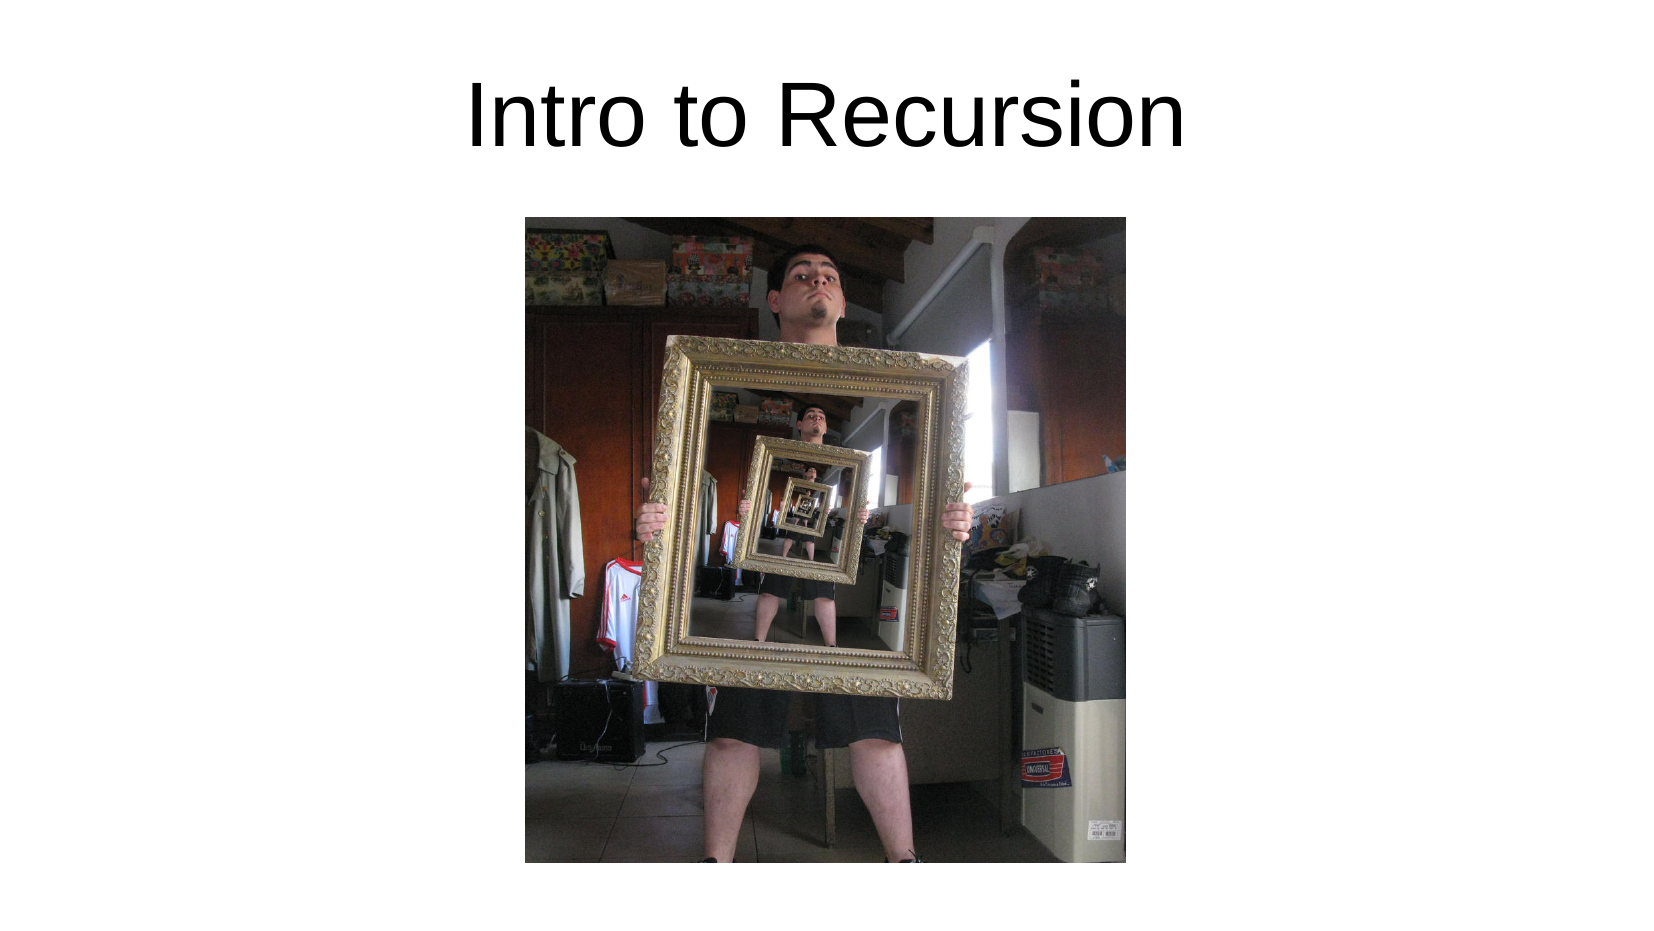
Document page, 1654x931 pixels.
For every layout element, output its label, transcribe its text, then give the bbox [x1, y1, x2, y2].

title Intro to Recursion [82, 37, 1571, 193]
picture [525, 217, 1126, 863]
